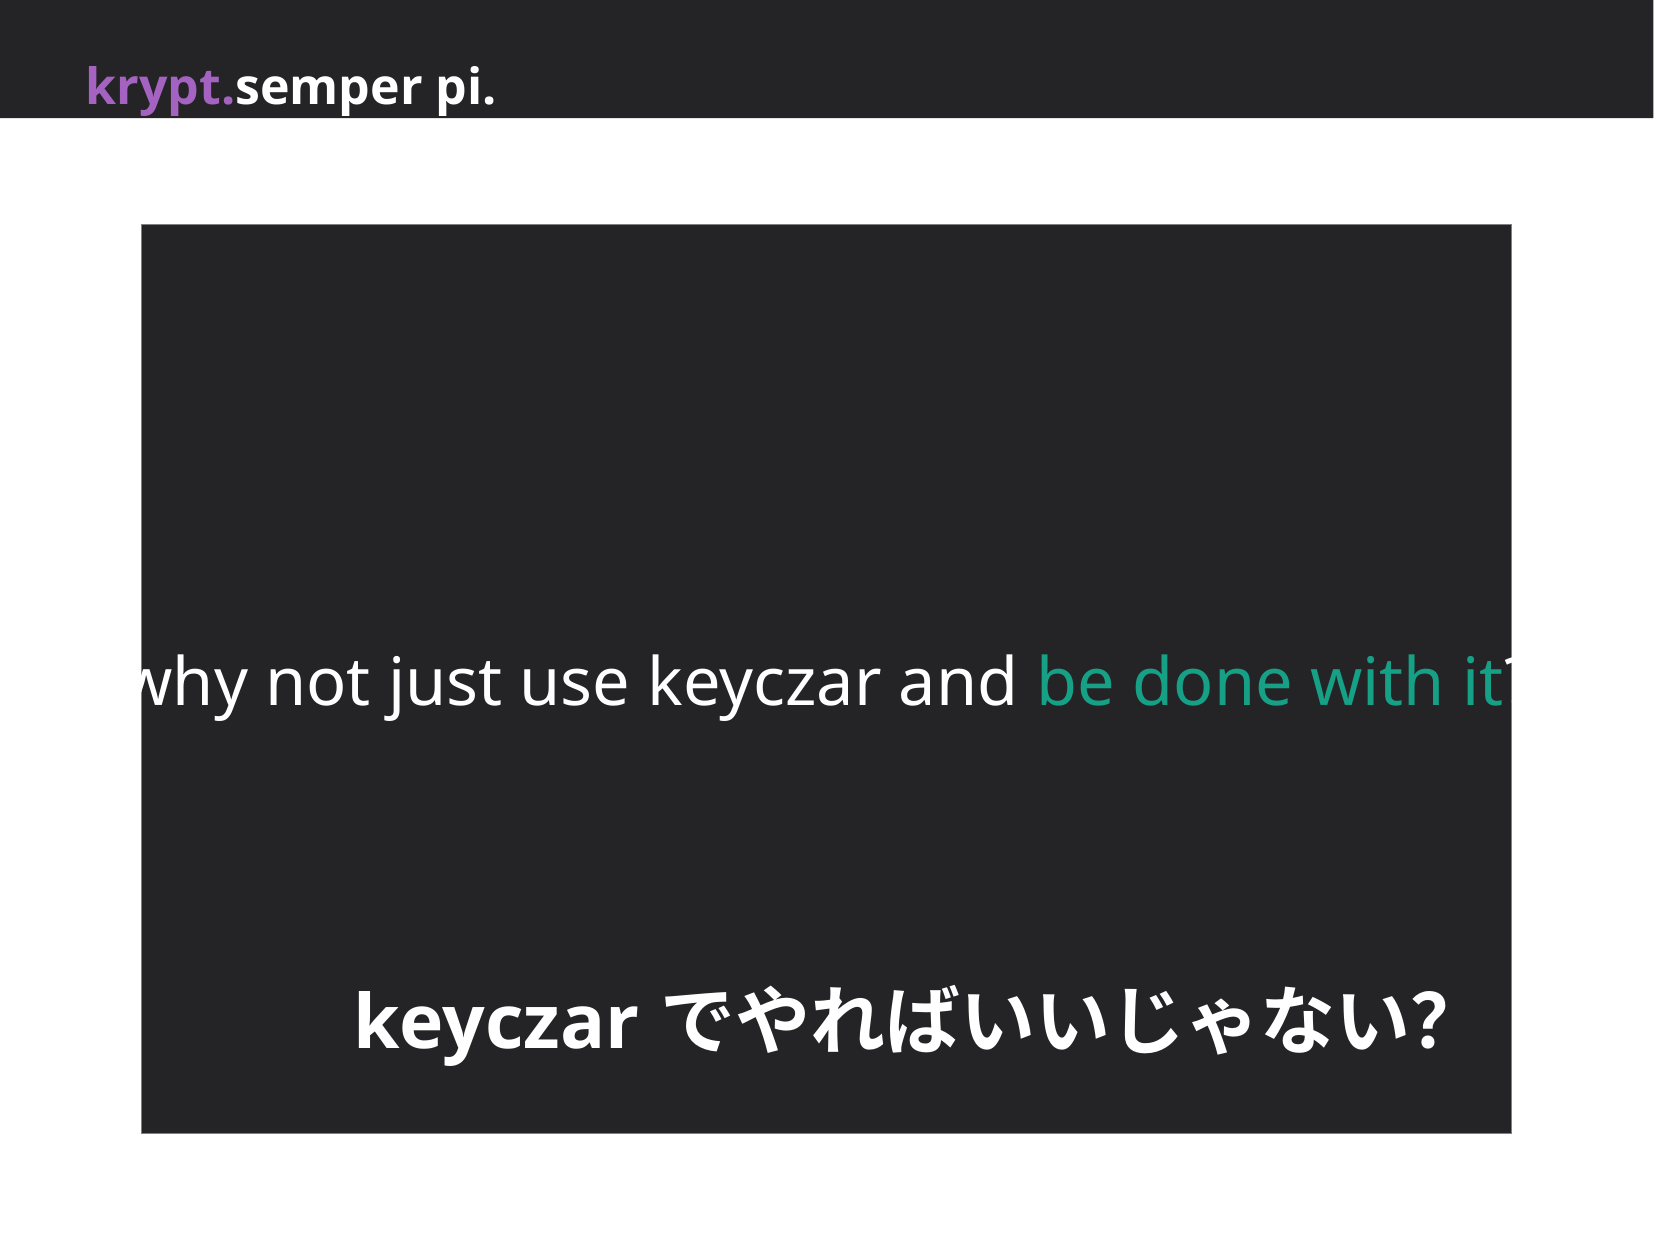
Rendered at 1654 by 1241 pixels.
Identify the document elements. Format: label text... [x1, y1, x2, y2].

text_box why not just use keyczar and be done with it? [141, 224, 1512, 1134]
text_box krypt.semper pi. [70, 43, 544, 119]
text_box keyczarでやればいいじゃない？ [153, 909, 1501, 1123]
text_box [165, 531, 1441, 909]
text_box [0, 0, 1654, 119]
